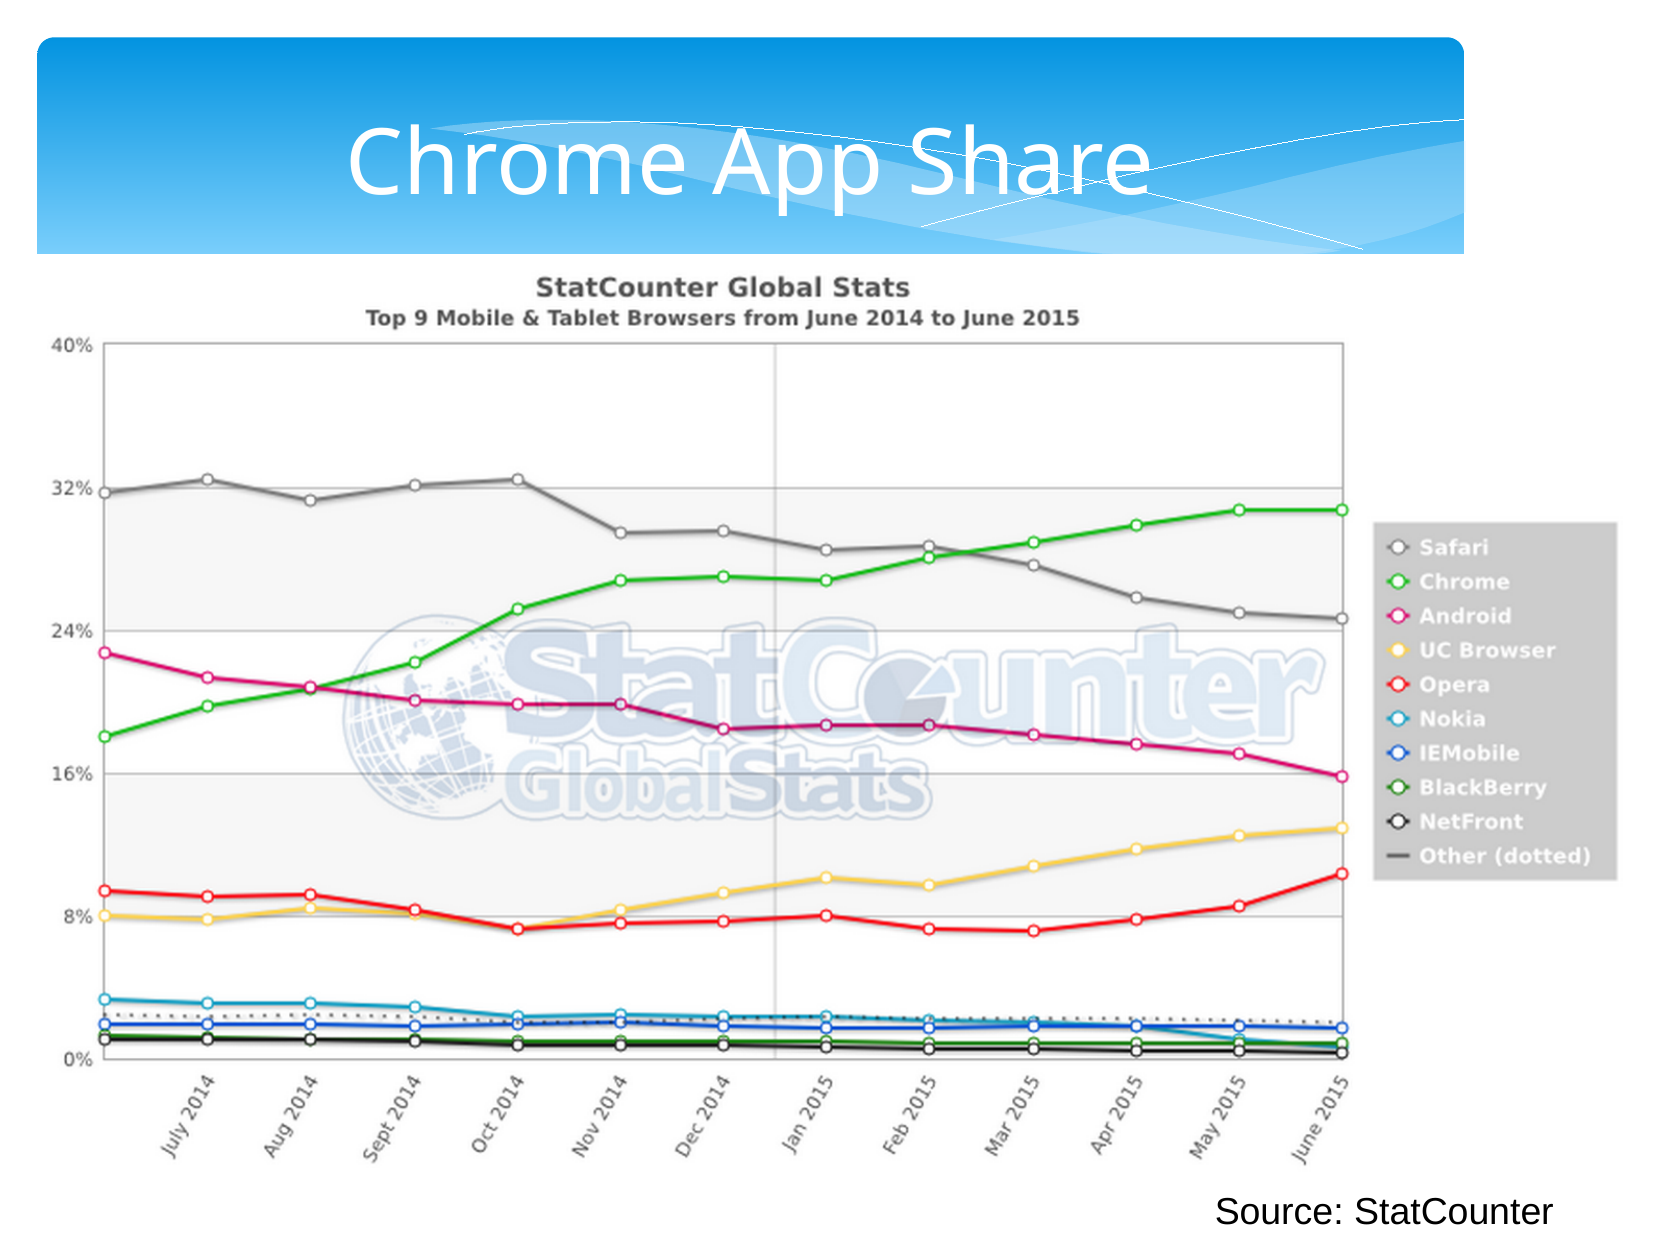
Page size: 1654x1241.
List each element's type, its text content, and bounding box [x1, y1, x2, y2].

title Chrome App Share [74, 55, 1425, 254]
text_box Source: StatCounter [1200, 1183, 1654, 1241]
picture [15, 254, 1651, 1201]
